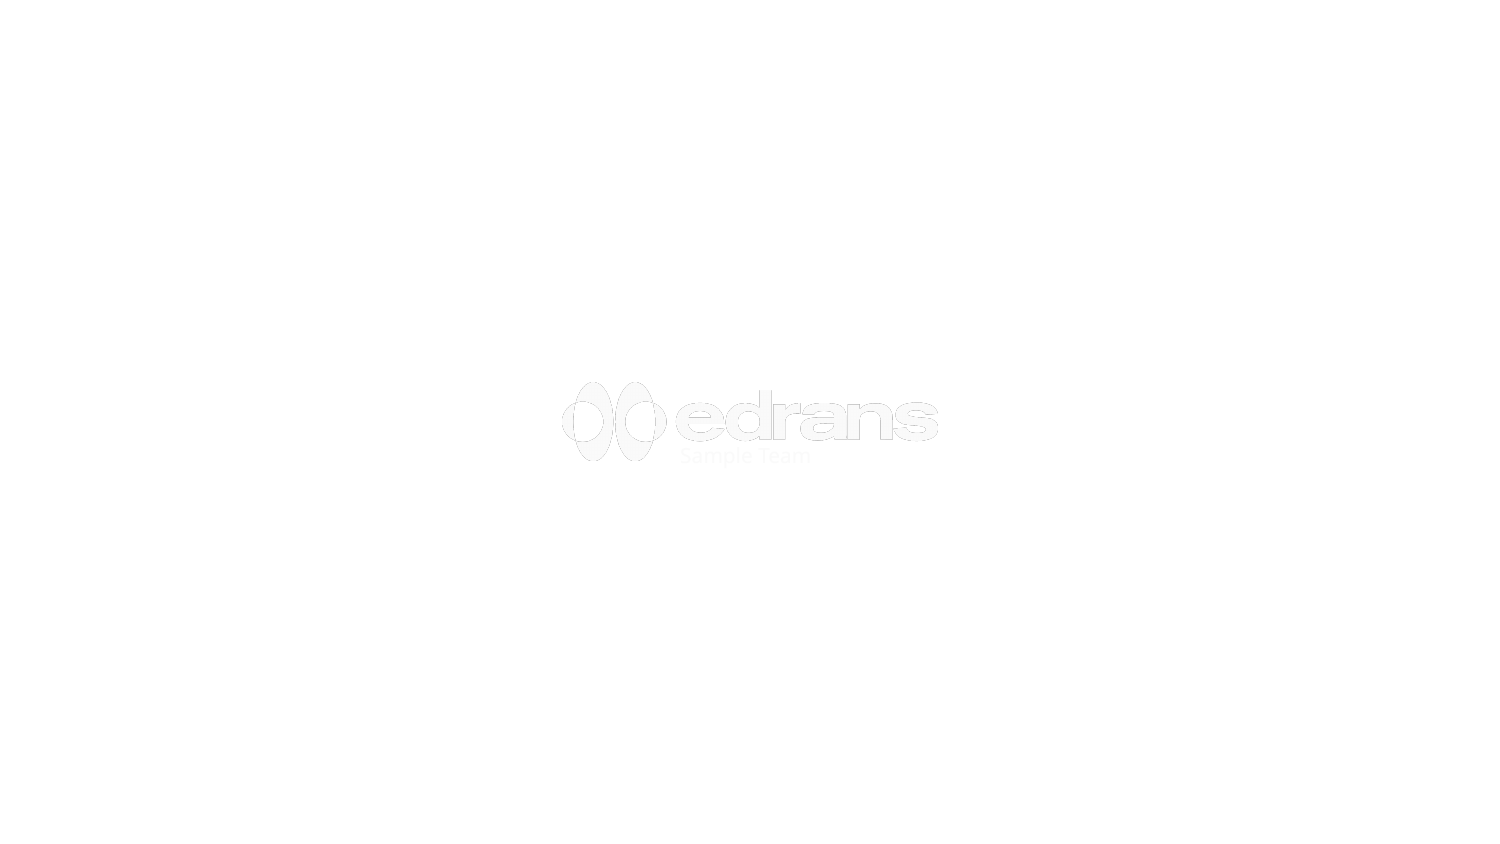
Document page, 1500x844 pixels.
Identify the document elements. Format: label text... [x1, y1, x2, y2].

title Sample Team [680, 384, 973, 526]
picture [562, 382, 938, 461]
